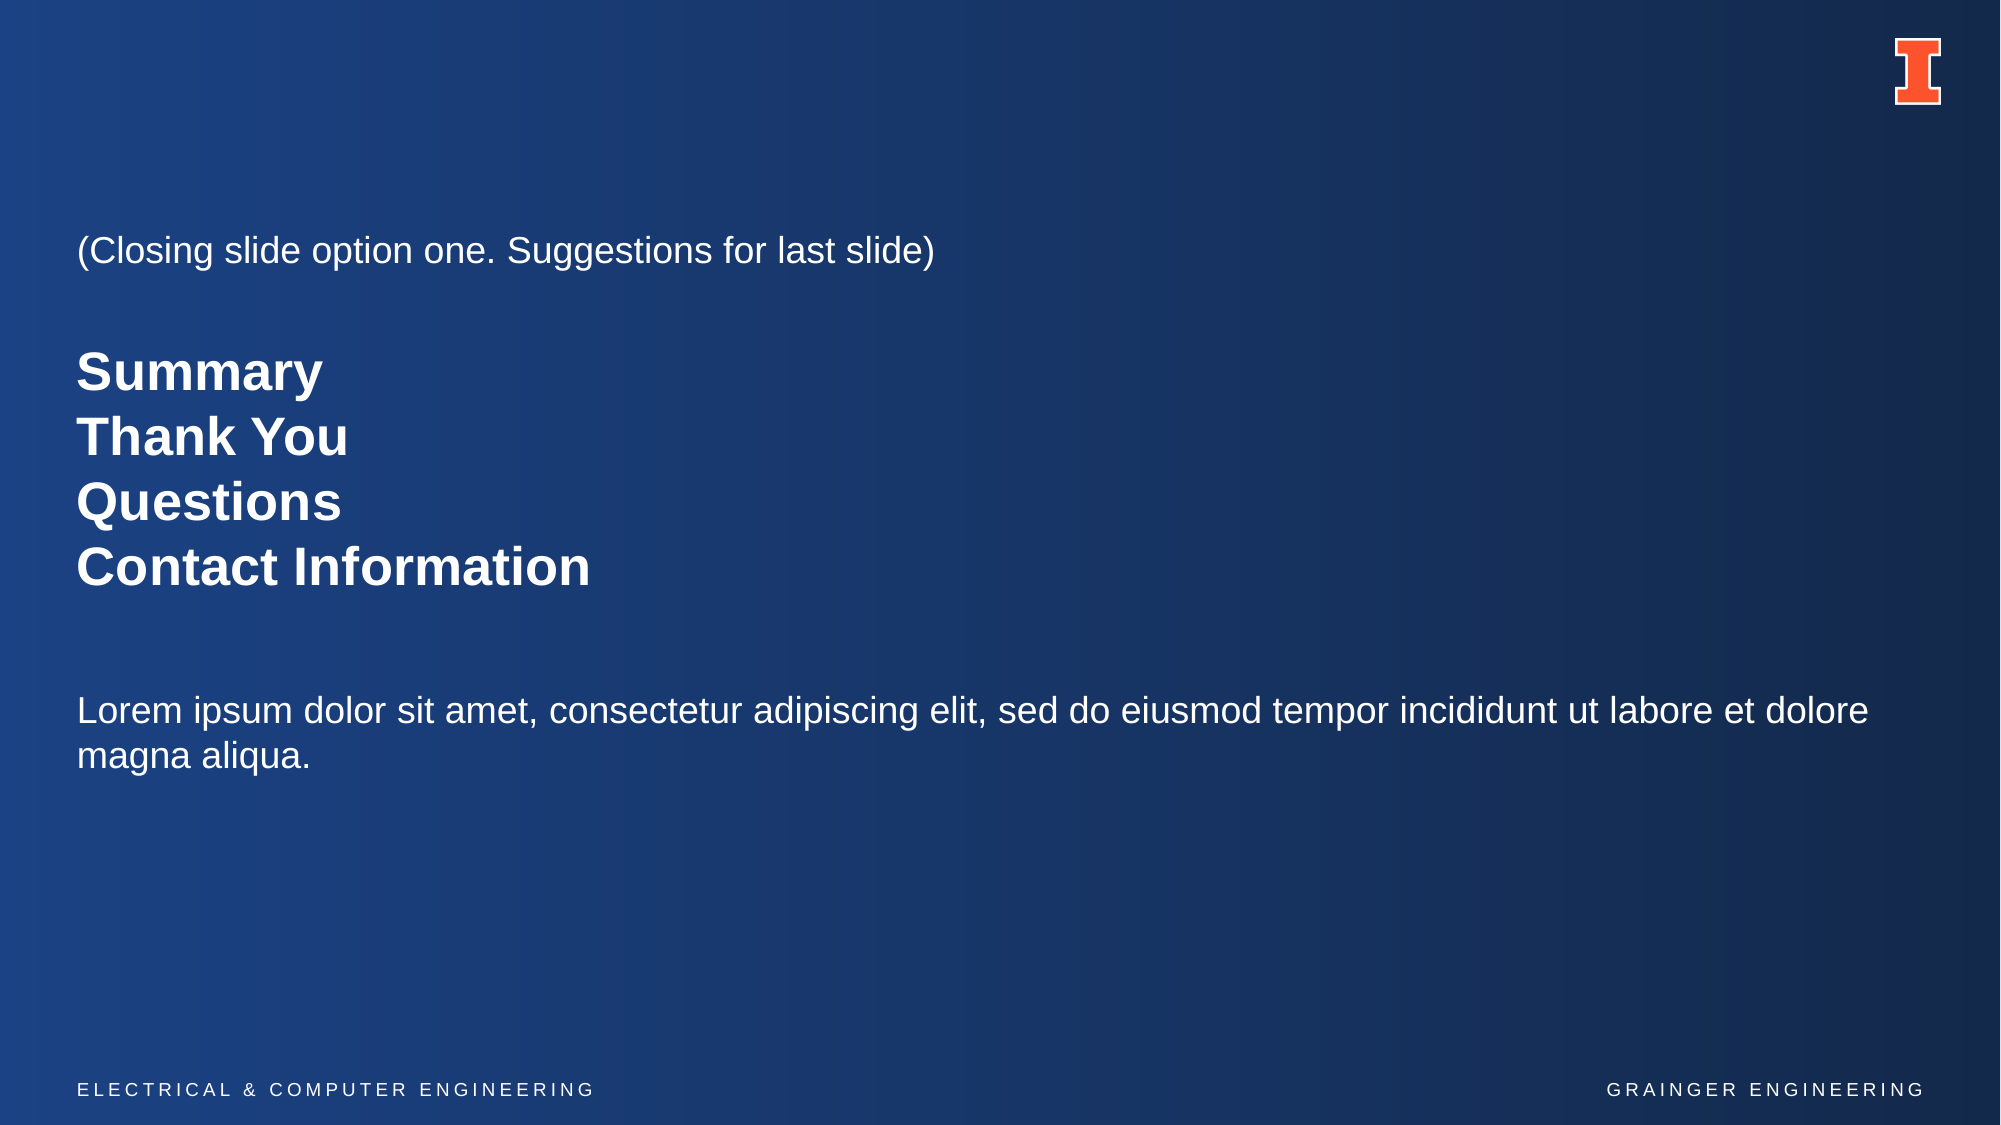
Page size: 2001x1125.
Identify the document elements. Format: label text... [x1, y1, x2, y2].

text_box (Closing slide option one. Suggestions for last slide) Summary Thank You Questions Contact Information Lorem ipsum dolor sit amet, consectetur adipiscing elit, sed do eiusmod tempor incididunt ut labore et dolore magna aliqua. [61, 218, 1896, 1010]
text_box ELECTRICAL & COMPUTER ENGINEERING [61, 1070, 1373, 1108]
text_box [0, 0, 2000, 1125]
text_box GRAINGER ENGINEERING [1531, 1070, 1938, 1108]
picture [1895, 38, 1941, 105]
